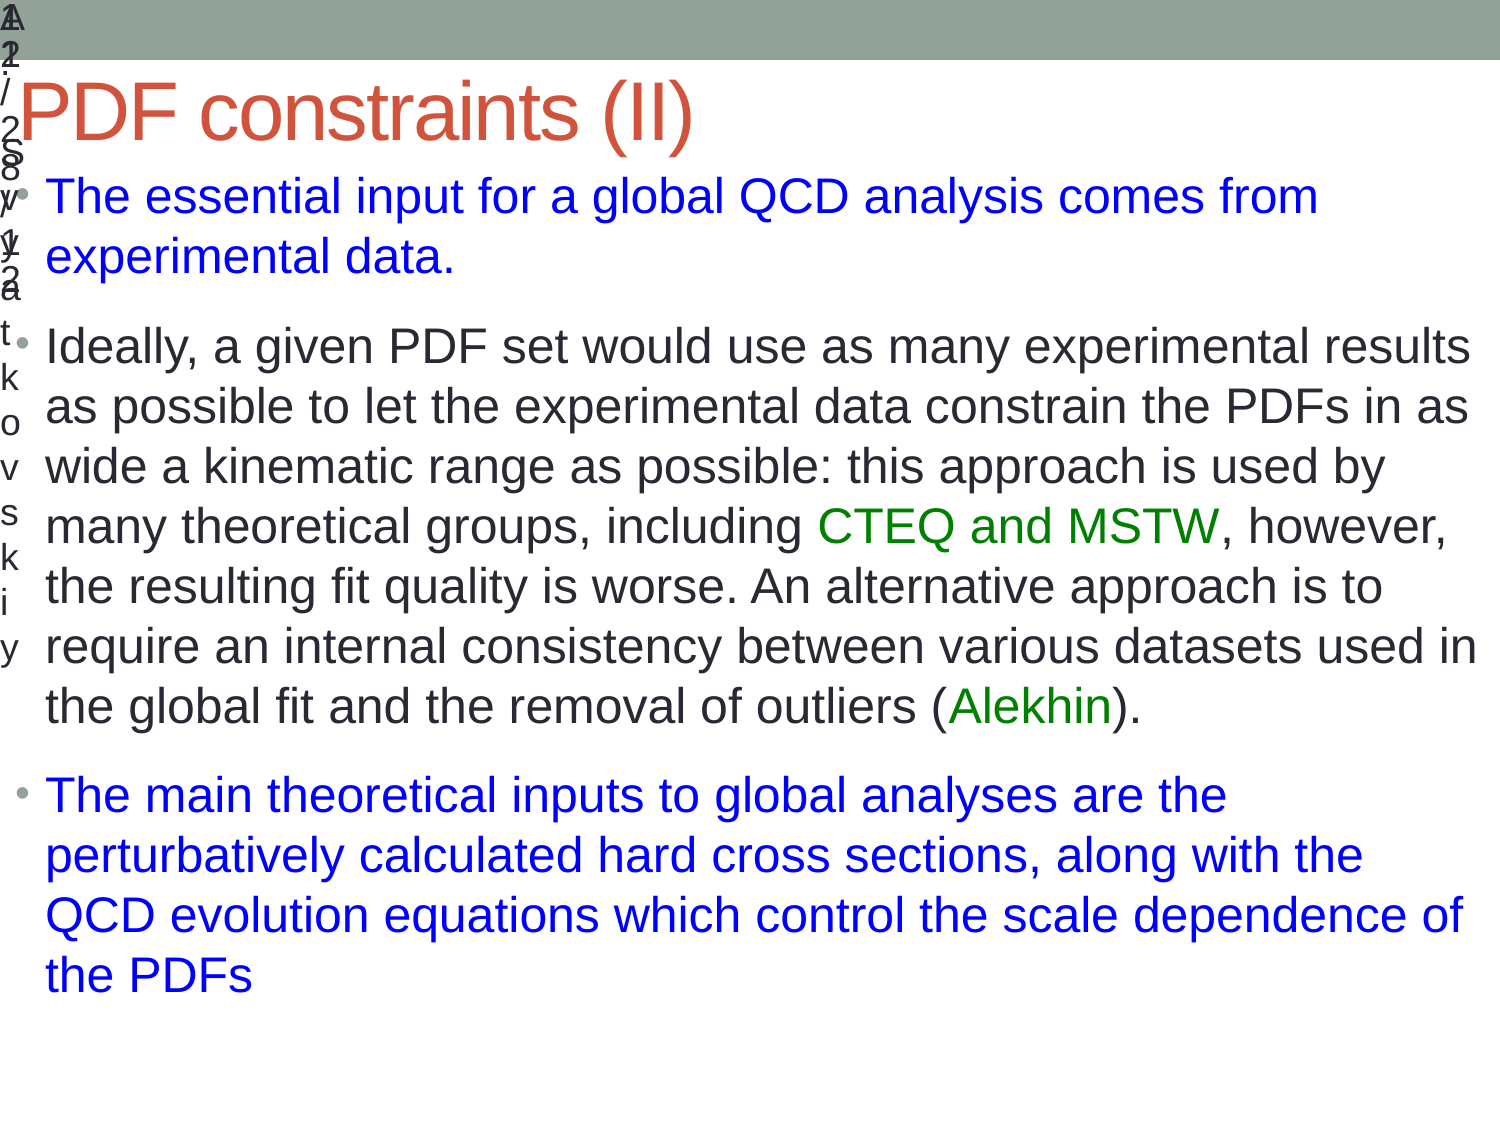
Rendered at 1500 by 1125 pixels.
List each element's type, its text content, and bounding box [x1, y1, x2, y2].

list The essential input for a global QCD analysis comes from experimental data. Ideally, a given PDF set would use as many experimental results as possible to let the experimental data constrain the PDFs in as wide a kinematic range as possible: this approach is used by many theoretical groups, including CTEQ and MSTW, however, the resulting fit quality is worse. An alternative approach is to require an internal consistency between various datasets used in the global fit and the removal of outliers (Alekhin). The main theoretical inputs to global analyses are the perturbatively calculated hard cross sections, along with the QCD evolution equations which control the scale dependence of the PDFs [0, 156, 1500, 1125]
title PDF constraints (II) [2, 25, 1353, 156]
